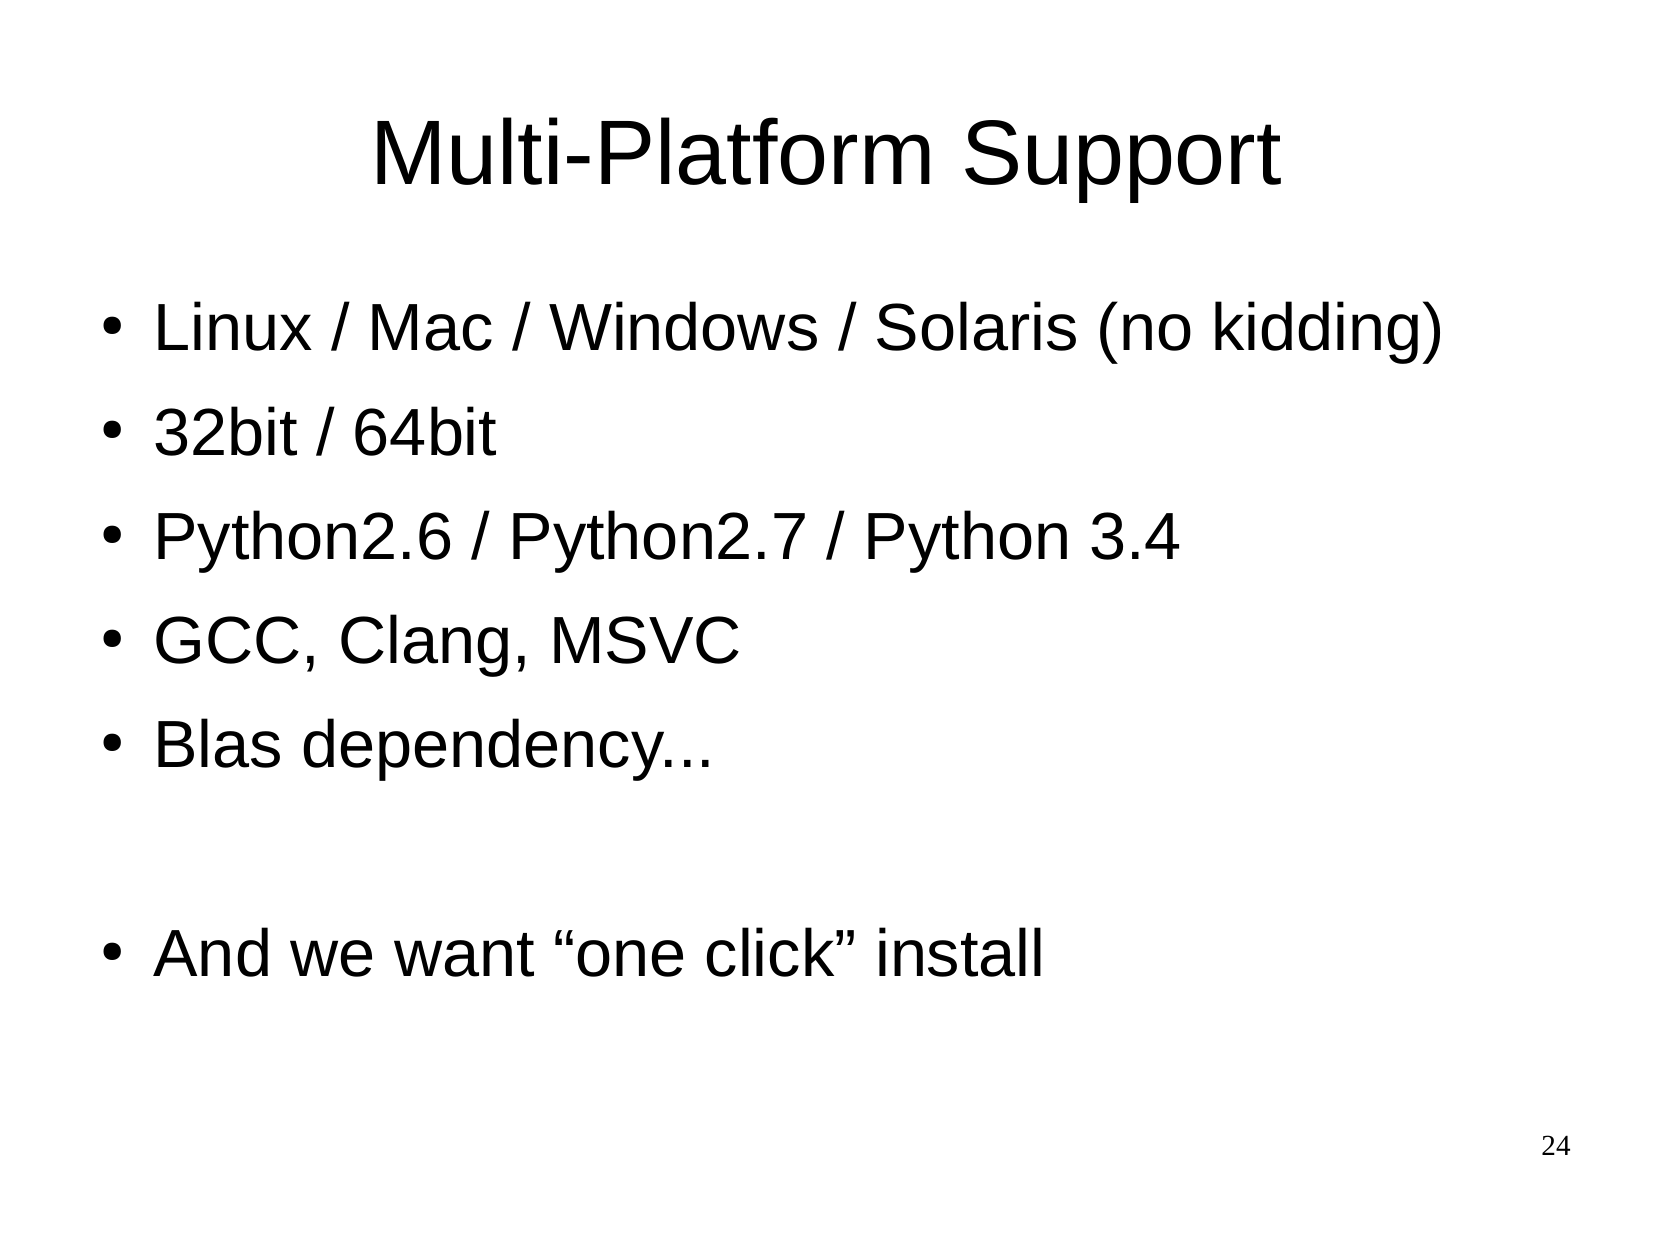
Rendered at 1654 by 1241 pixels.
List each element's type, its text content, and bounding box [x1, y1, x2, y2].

title Multi-Platform Support [82, 49, 1571, 257]
list Linux / Mac / Windows / Solaris (no kidding) 32bit / 64bit Python2.6 / Python2.7 / Python 3.4 GCC, Clang, MSVC Blas dependency... And we want “one click” install [82, 290, 1571, 1010]
